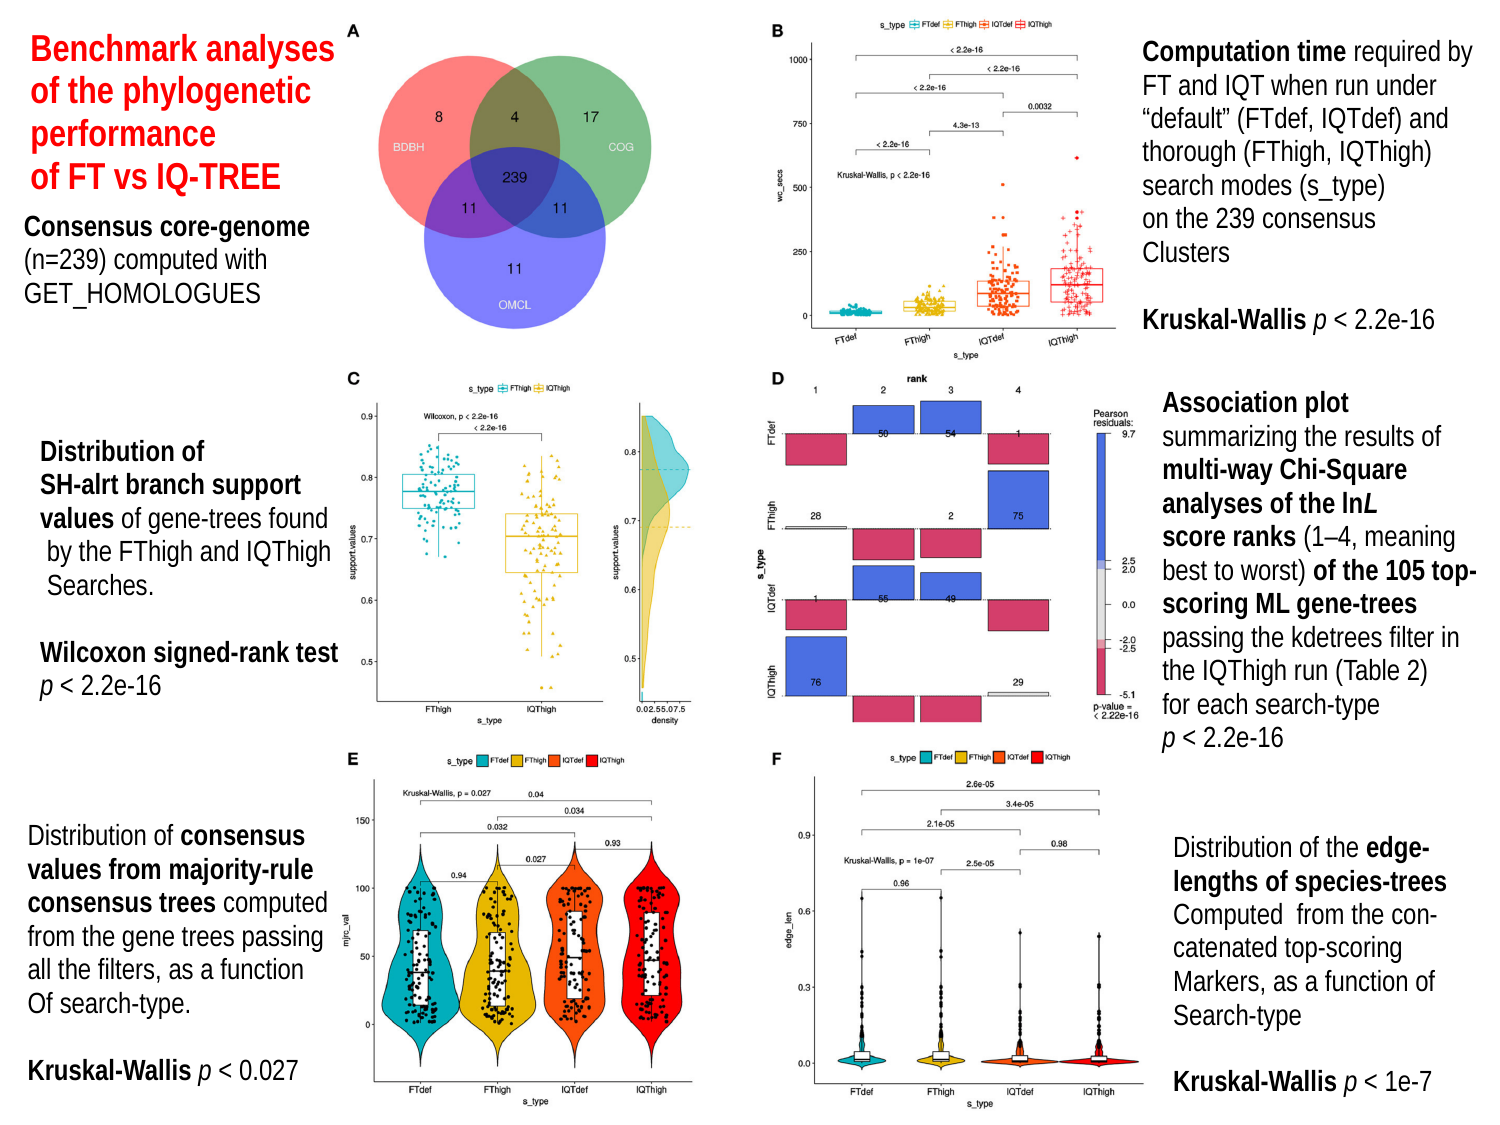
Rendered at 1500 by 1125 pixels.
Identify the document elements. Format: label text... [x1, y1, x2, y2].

text_box Consensus core-genome (n=239) computed with GET_HOMOLOGUES [9, 201, 388, 317]
text_box Distribution of the edge- lengths of species-trees Computed from the con- catenated top-scoring Markers, as a function of Search-type Kruskal-Wallis p < 1e-7 [1158, 822, 1500, 1106]
text_box Computation time required by FT and IQT when run under “default” (FTdef, IQTdef) and thorough (FThigh, IQThigh) search modes (s_type) on the 239 consensus Clusters Kruskal-Wallis p < 2.2e-16 [1127, 26, 1500, 343]
text_box Distribution of SH-alrt branch support values of gene-trees found by the FThigh and IQThigh Searches. Wilcoxon signed-rank test p < 2.2e-16 [25, 426, 419, 710]
text_box Association plot summarizing the results of multi-way Chi-Square analyses of the lnL score ranks (1–4, meaning best to worst) of the 105 top- scoring ML gene-trees passing the kdetrees filter in the IQThigh run (Table 2) for each search-type p < 2.2e-16 [1147, 378, 1493, 775]
text_box Benchmark analyses of the phylogenetic performance of FT vs IQ-TREE [15, 18, 428, 206]
picture [322, 13, 1153, 1116]
text_box Distribution of consensus values from majority-rule consensus trees computed from the gene trees passing all the filters, as a function Of search-type. Kruskal-Wallis p < 0.027 [12, 811, 415, 1094]
